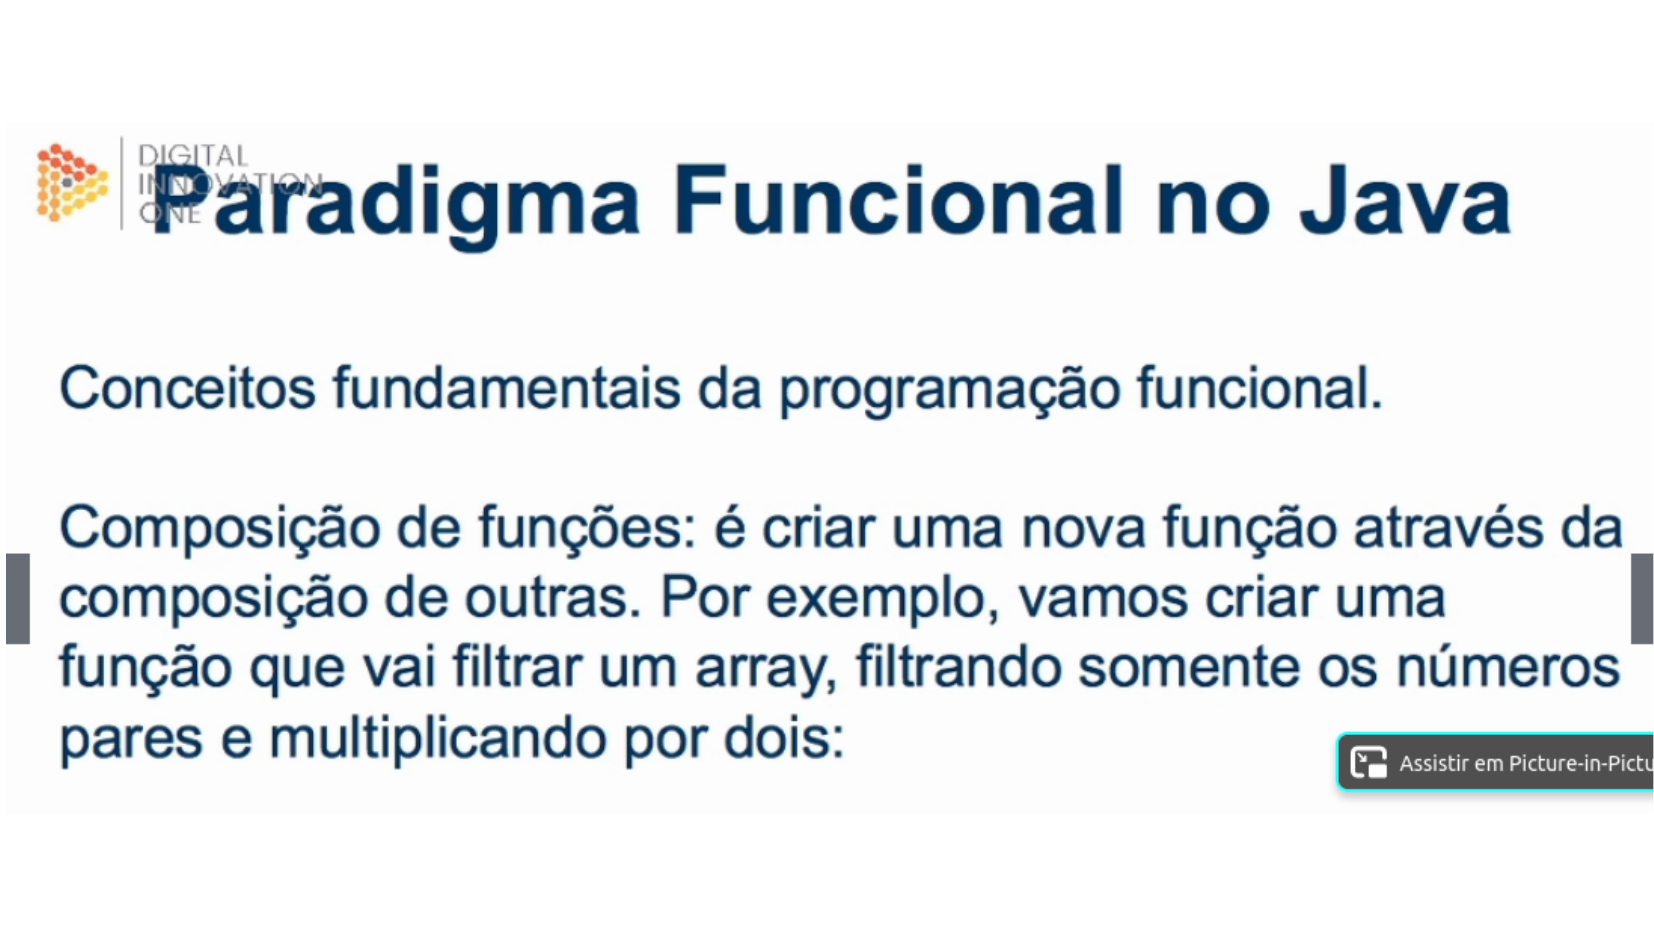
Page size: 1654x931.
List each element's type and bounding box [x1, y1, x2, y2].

picture [6, 122, 1654, 815]
